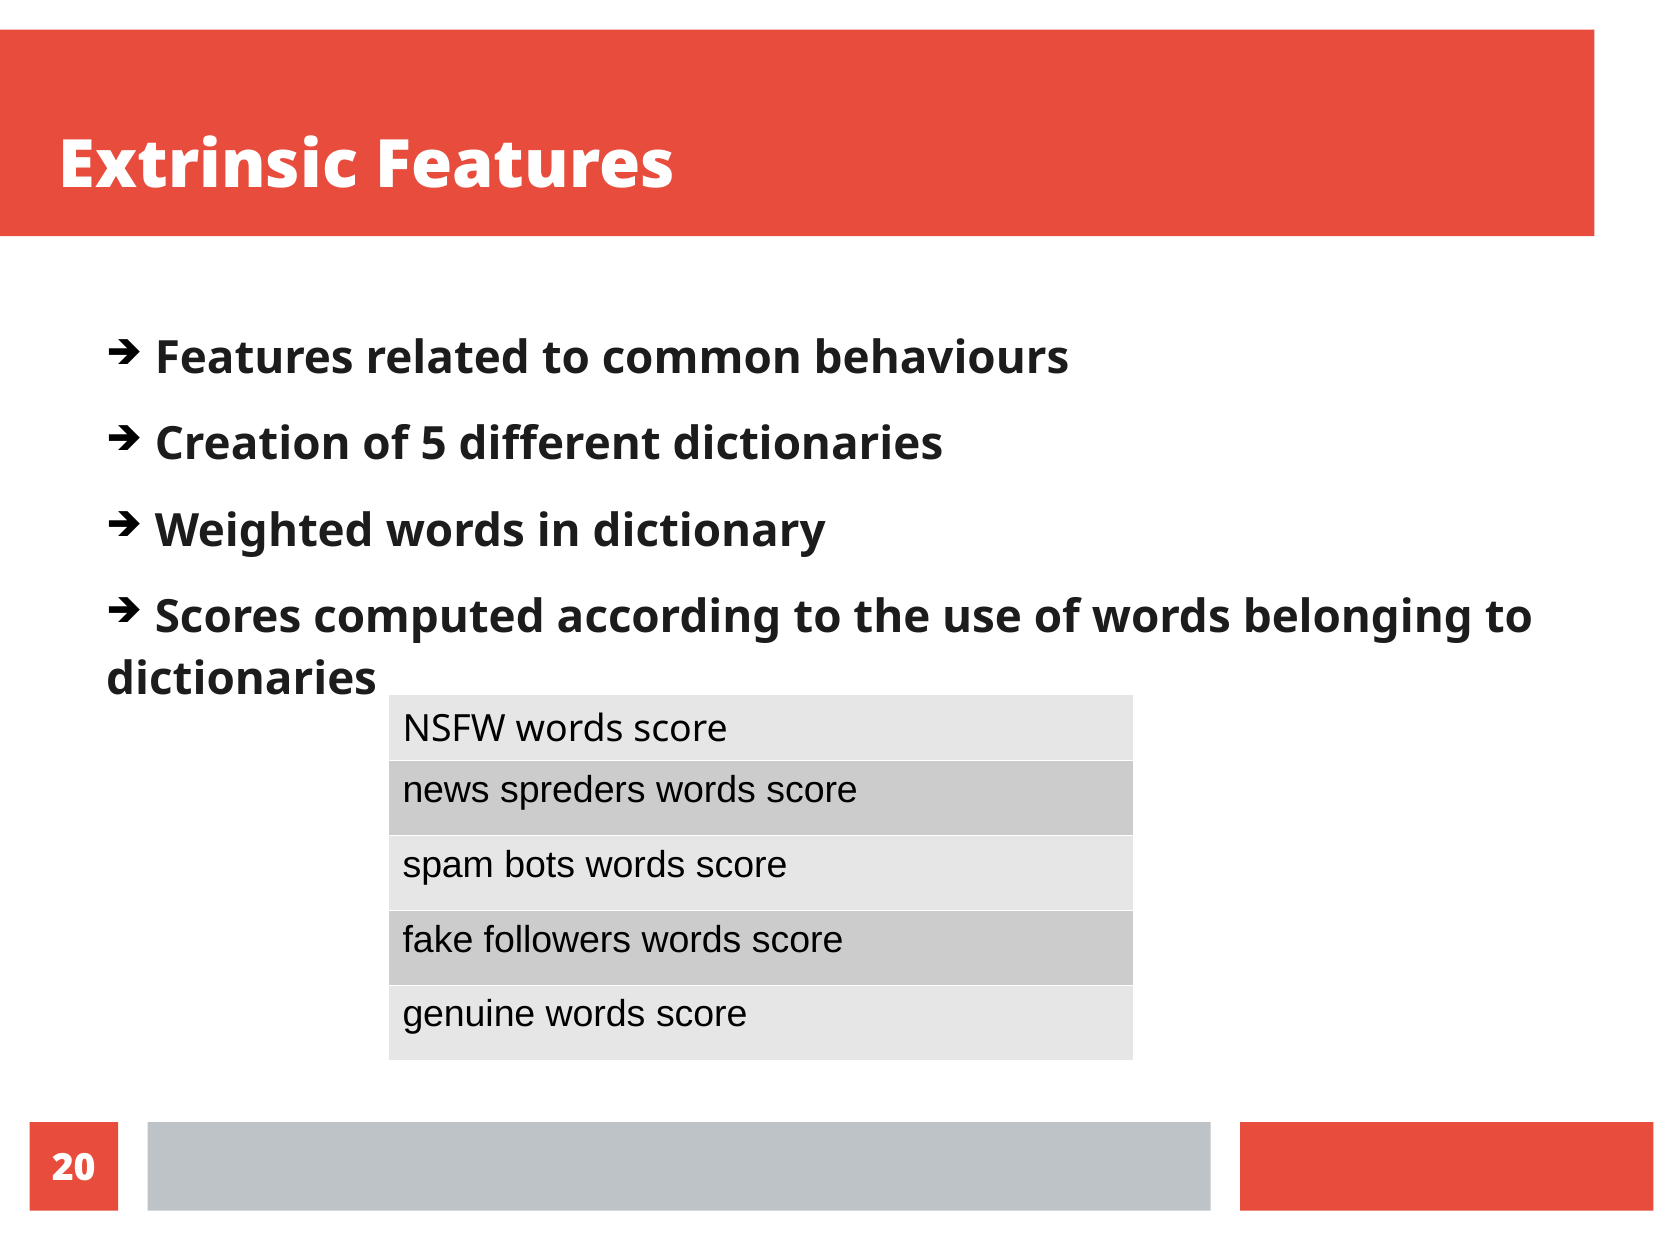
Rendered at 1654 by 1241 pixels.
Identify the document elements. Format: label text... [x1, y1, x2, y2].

table_cell fake followers words score [389, 911, 1133, 985]
list Features related to common behaviours Creation of 5 different dictionaries Weighted words in dictionary Scores computed according to the use of words belonging to dictionaries [59, 324, 1565, 1093]
title Extrinsic Features [59, 59, 1595, 207]
table_header NSFW words score [389, 695, 1133, 760]
table_cell genuine words score [389, 986, 1133, 1060]
table_cell spam bots words score [389, 836, 1133, 910]
table_cell news spreders words score [389, 761, 1133, 835]
